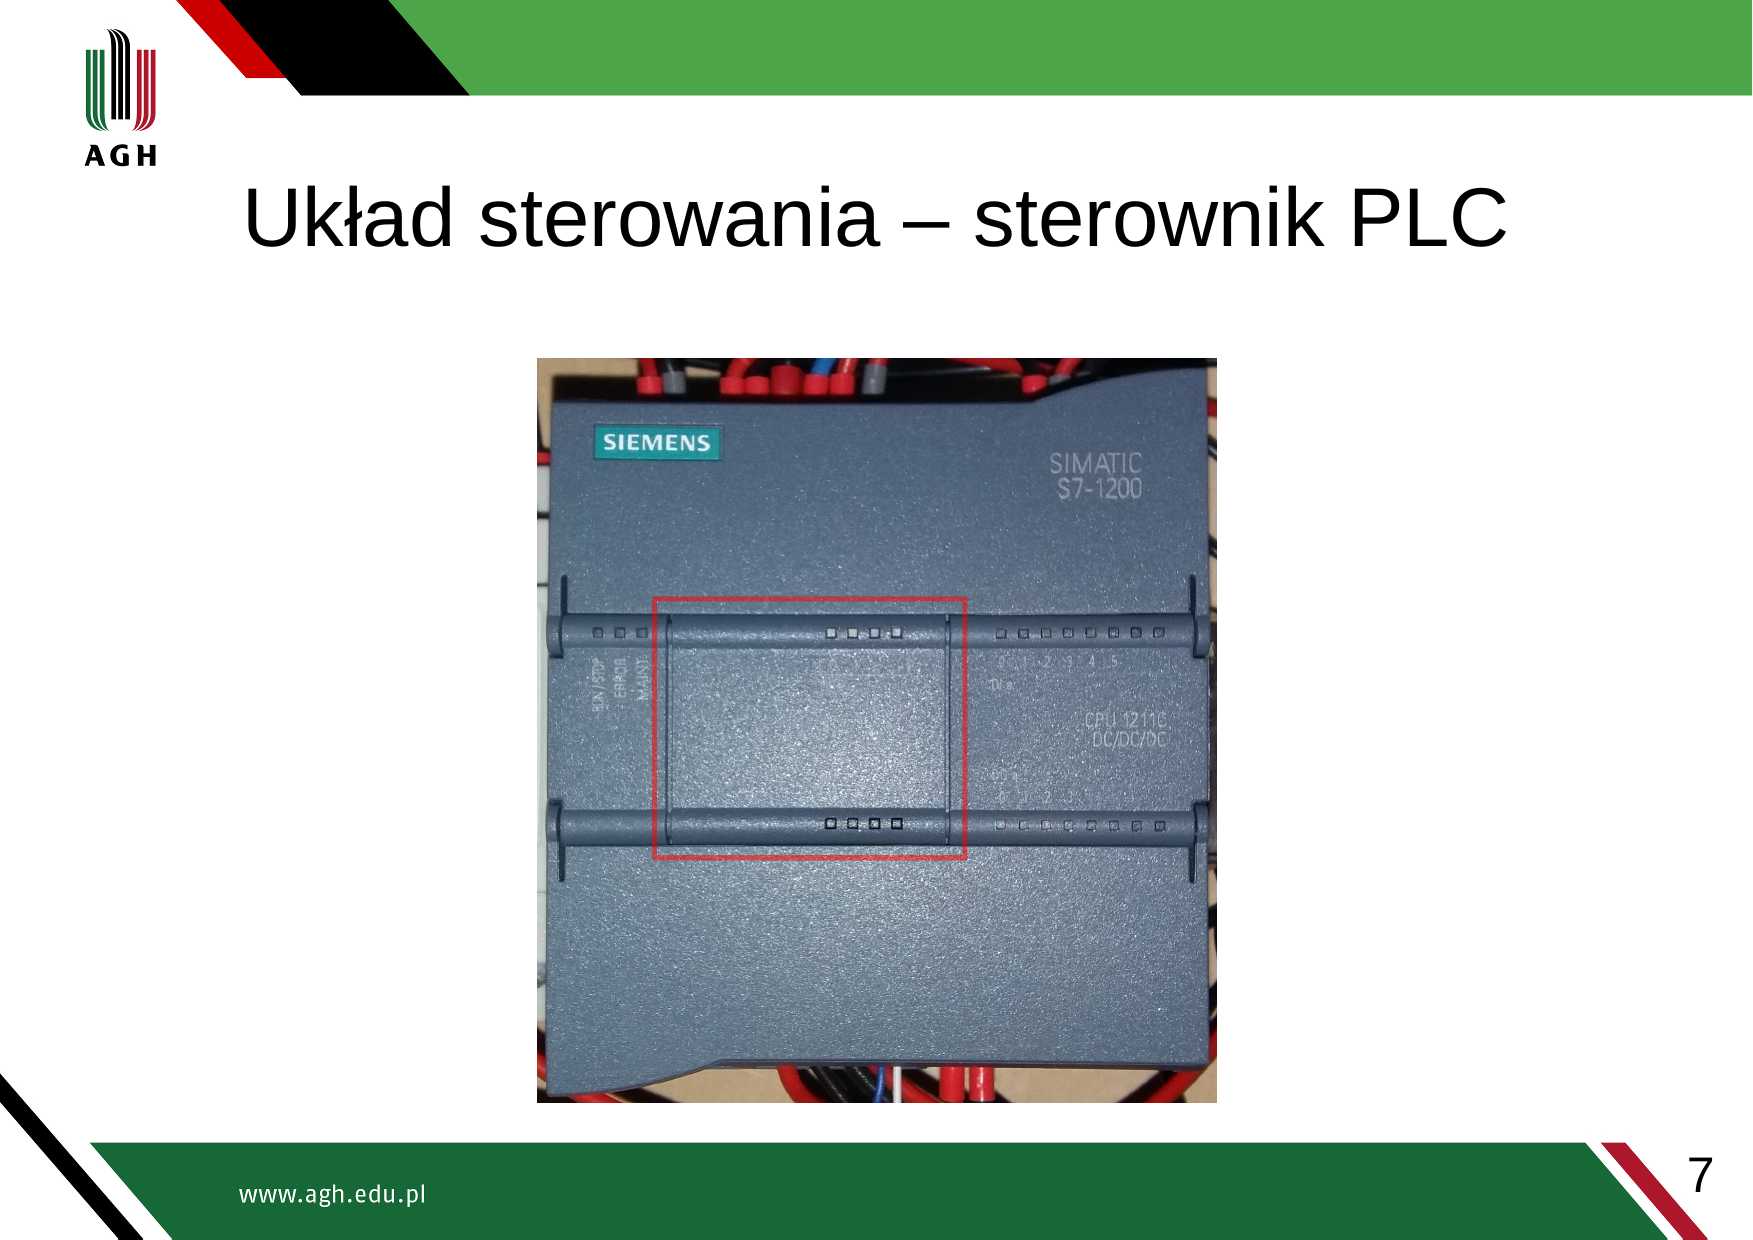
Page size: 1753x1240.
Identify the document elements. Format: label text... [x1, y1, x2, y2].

picture [0, 0, 1753, 1240]
title Układ sterowania – sterownik PLC [131, 110, 1622, 317]
